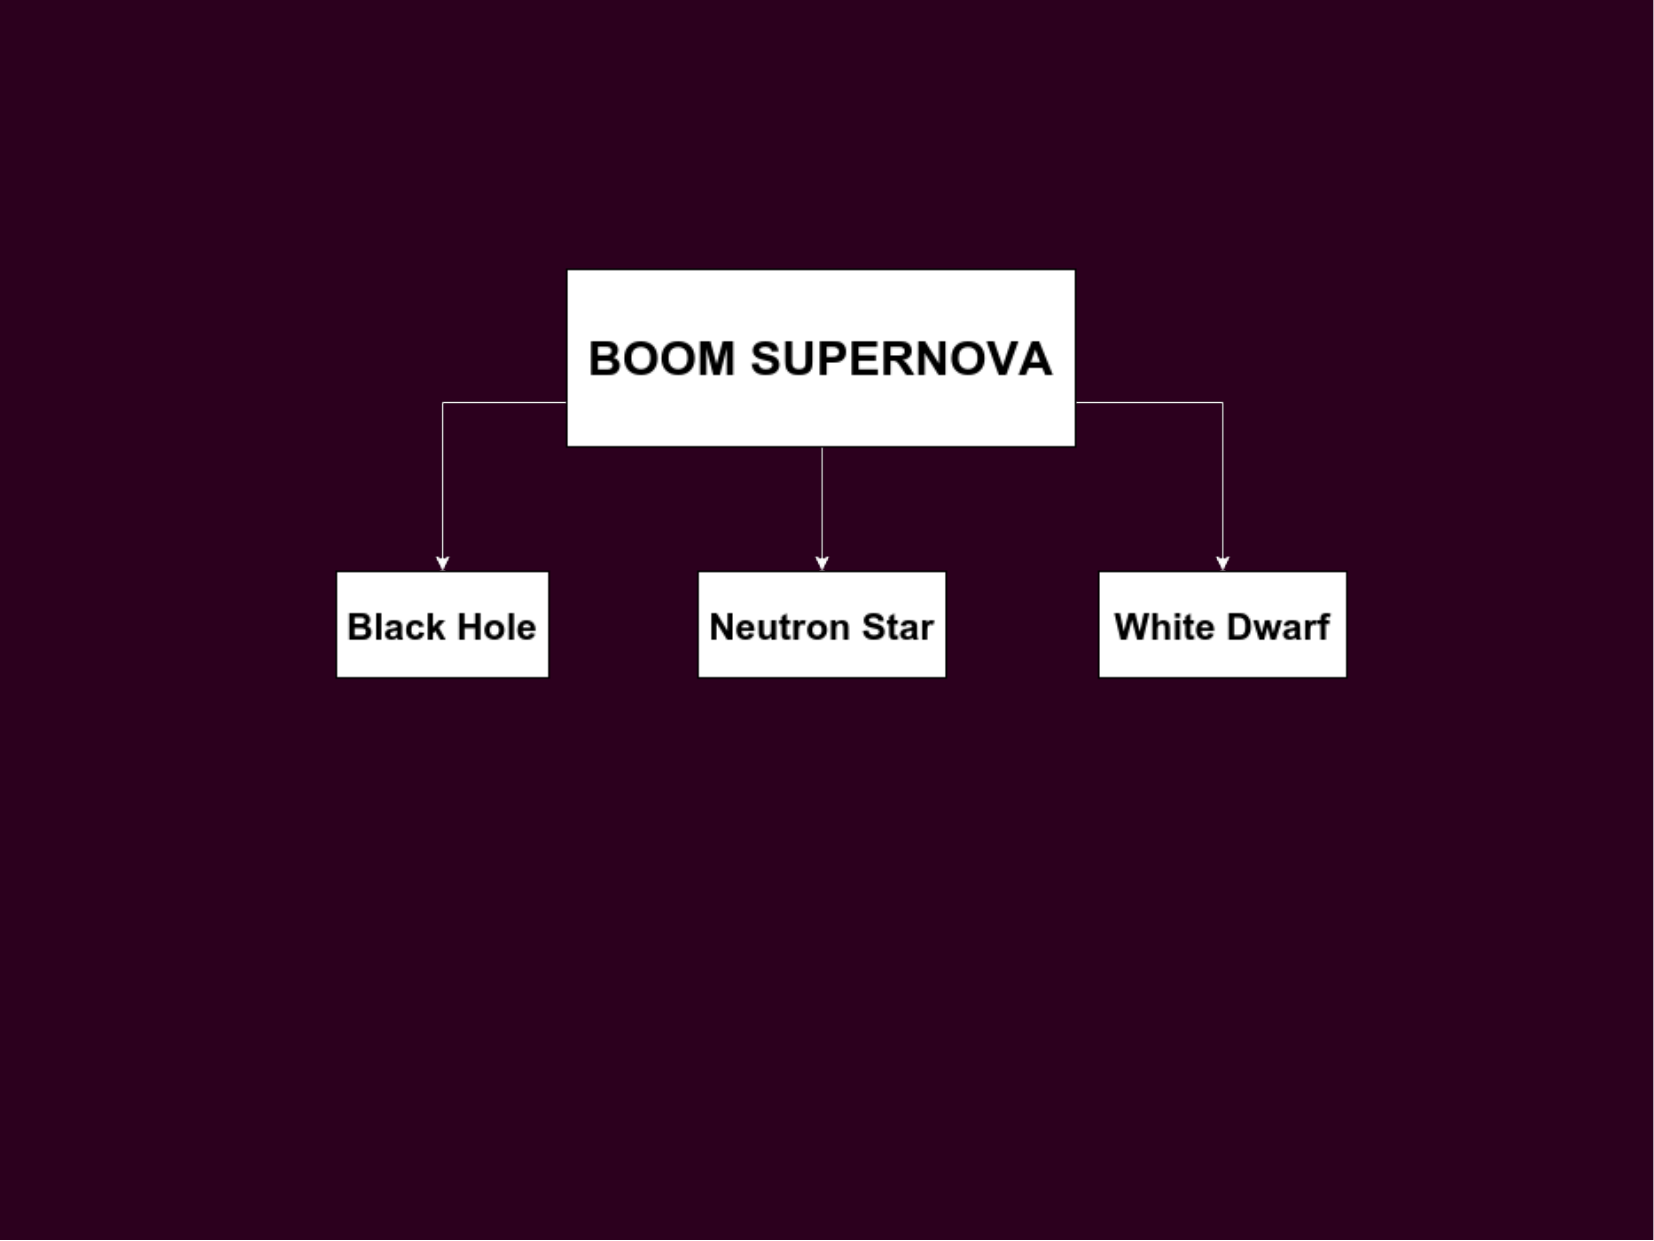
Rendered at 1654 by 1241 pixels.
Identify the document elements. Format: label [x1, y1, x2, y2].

picture [334, 267, 1350, 681]
